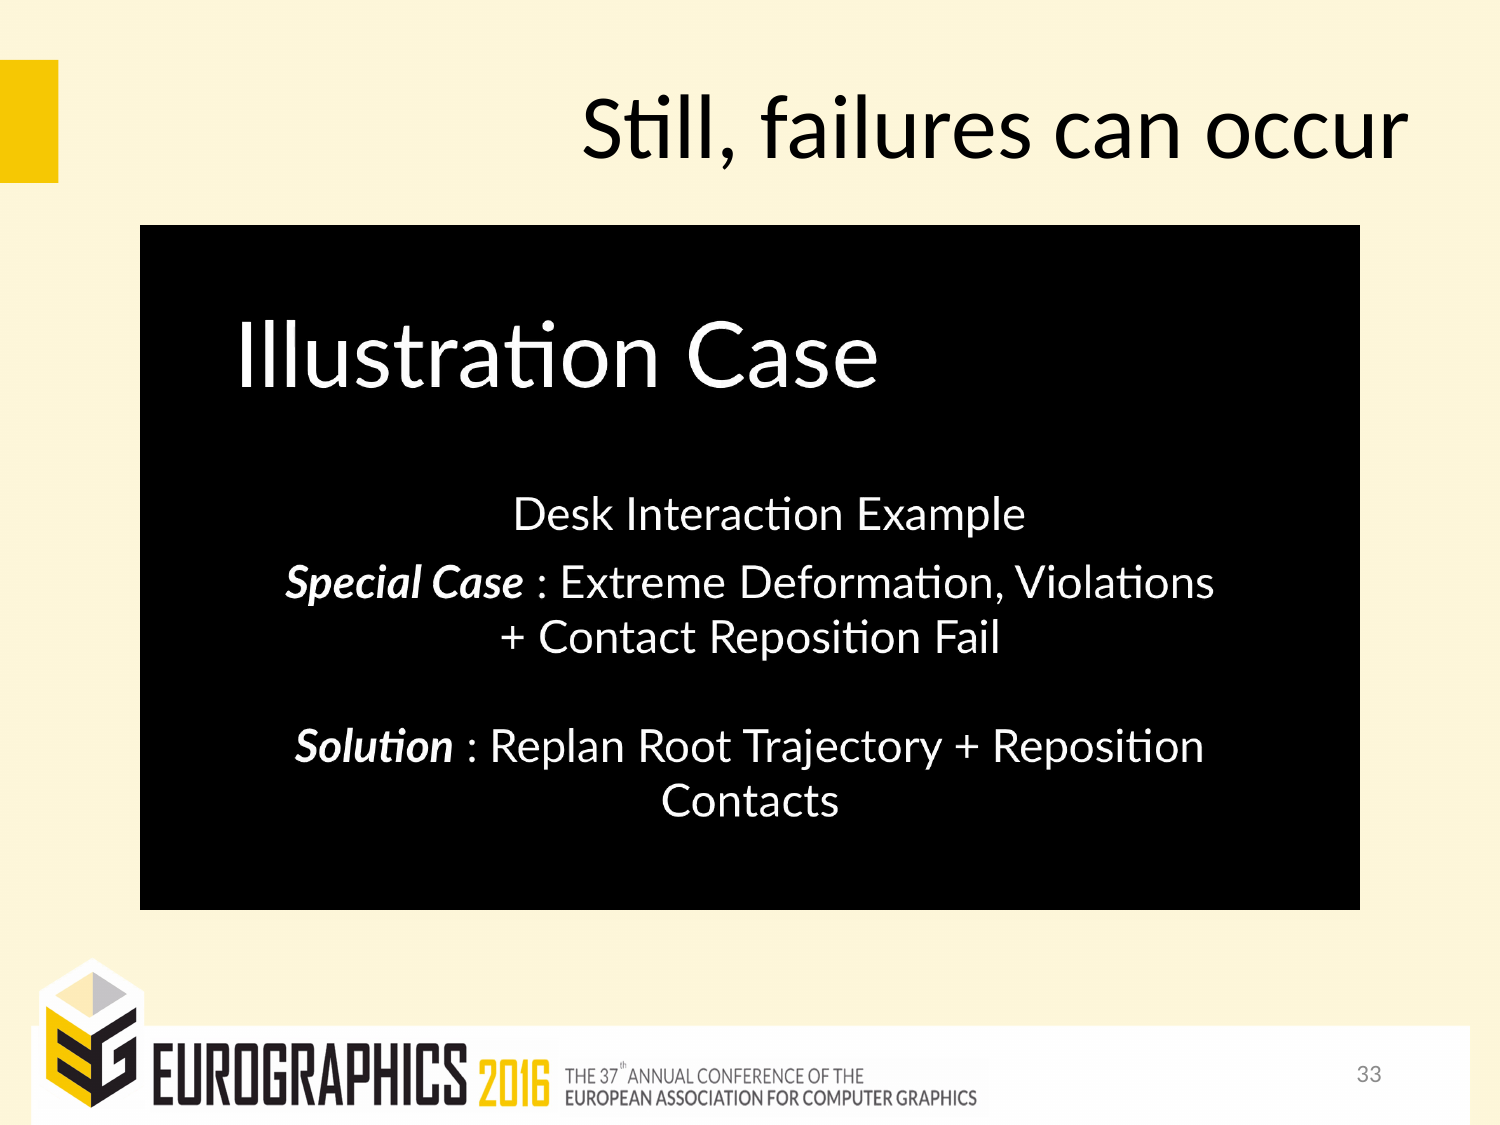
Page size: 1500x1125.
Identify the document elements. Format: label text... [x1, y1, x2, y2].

slide_number <numéro> [1303, 1042, 1397, 1103]
picture [0, 0, 1500, 1125]
text_box [139, 224, 1361, 911]
title Still, failures can occur [58, 59, 1442, 183]
